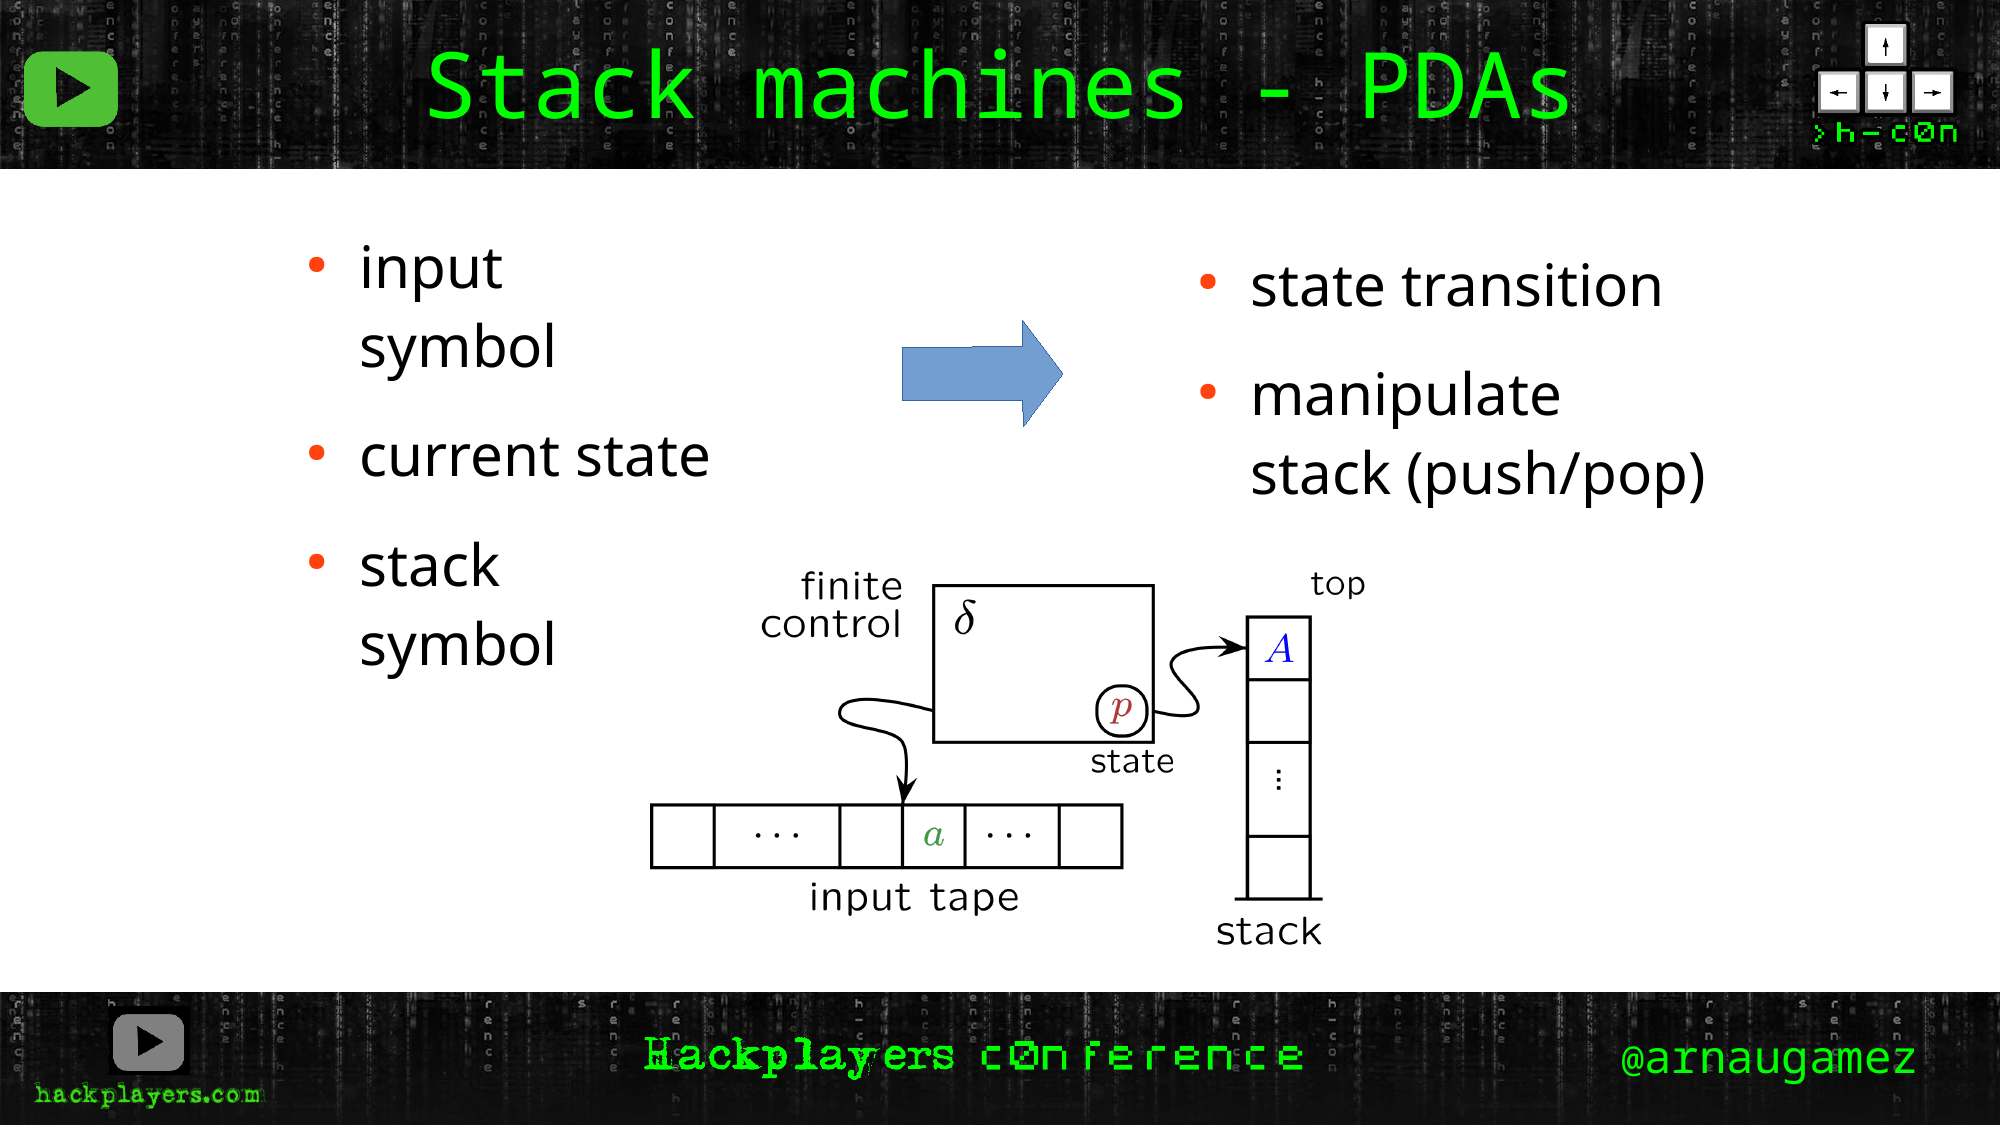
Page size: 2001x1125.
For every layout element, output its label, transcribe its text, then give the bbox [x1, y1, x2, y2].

picture [0, 992, 2000, 1125]
title Stack machines - PDAs [256, 0, 1745, 166]
text_box [902, 320, 1063, 427]
picture [0, 0, 2000, 169]
picture [635, 569, 1365, 946]
list state transition manipulate stack (push/pop) [1179, 243, 1712, 516]
list input symbol current state stack symbol [288, 226, 714, 570]
